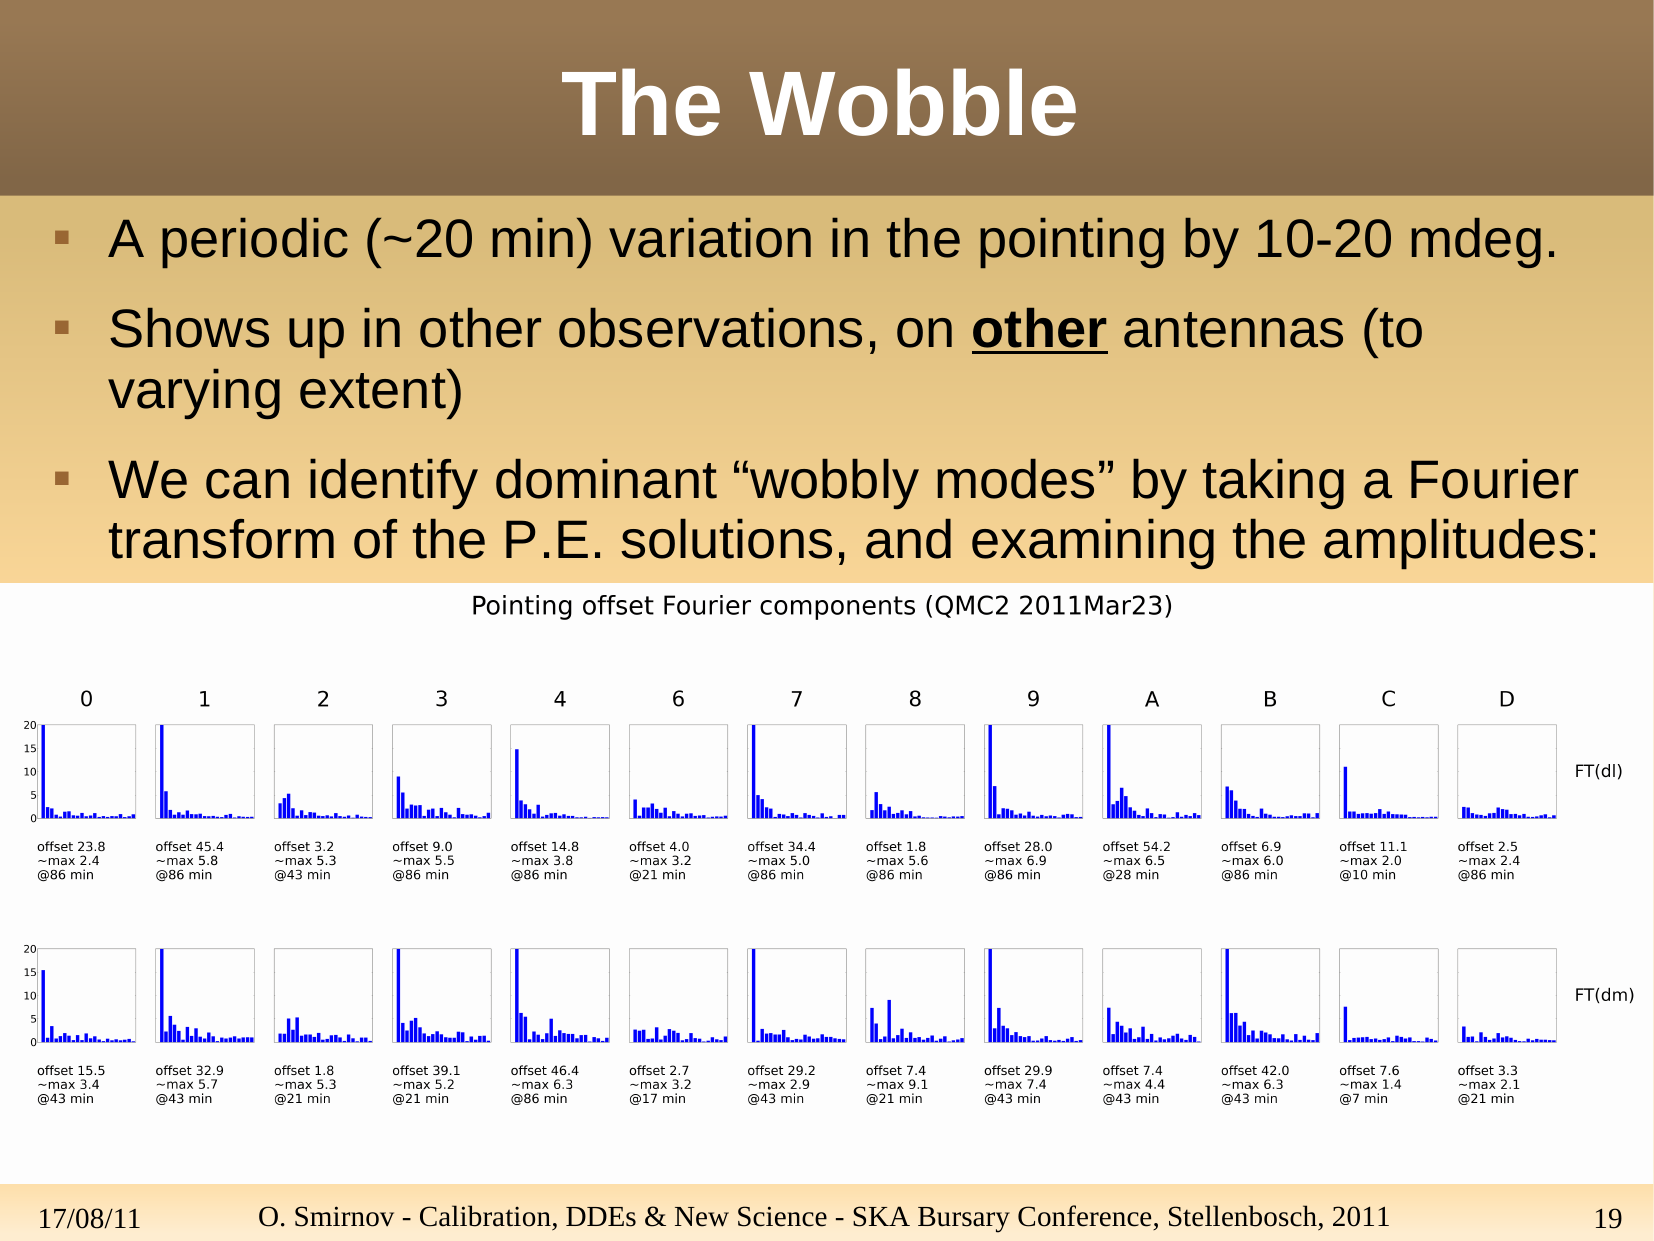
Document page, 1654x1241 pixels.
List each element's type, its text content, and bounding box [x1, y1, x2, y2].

list A periodic (~20 min) variation in the pointing by 10-20 mdeg. Shows up in other observations, on other antennas (to varying extent) We can identify dominant “wobbly modes” by taking a Fourier transform of the P.E. solutions, and examining the amplitudes: [37, 208, 1613, 583]
title The Wobble [76, 7, 1565, 200]
picture [0, 0, 1654, 1241]
